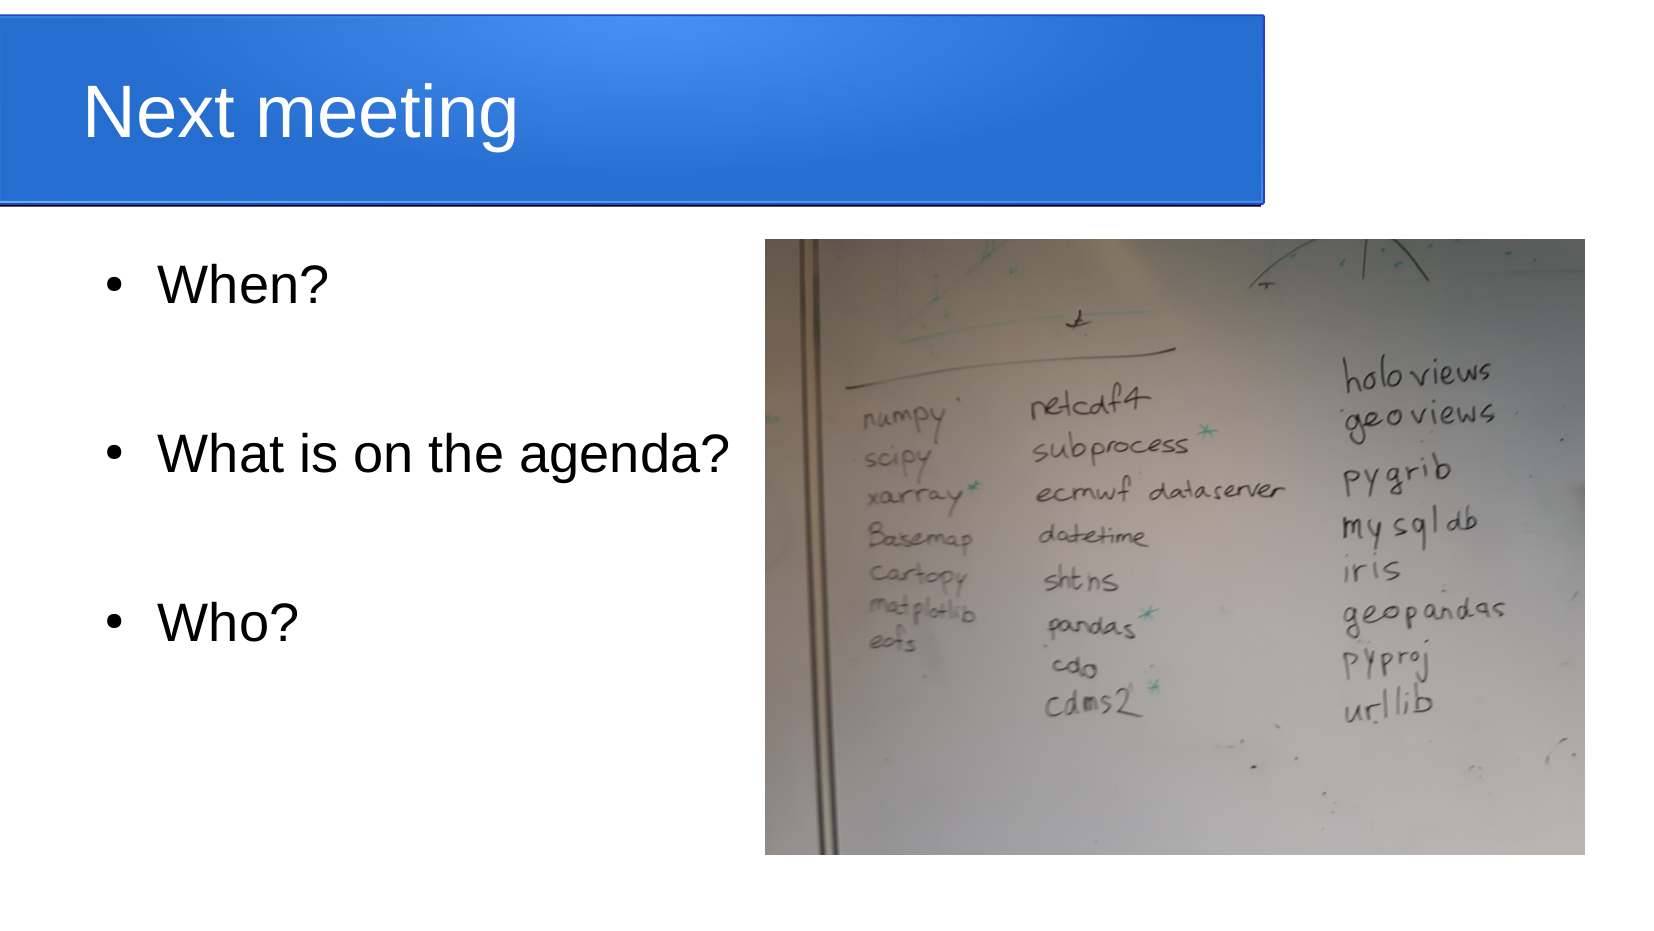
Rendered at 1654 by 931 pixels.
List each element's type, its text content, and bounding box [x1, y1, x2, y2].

title Next meeting [82, 35, 1235, 189]
list When? What is on the agenda? Who? [86, 255, 765, 795]
picture [765, 239, 1585, 856]
